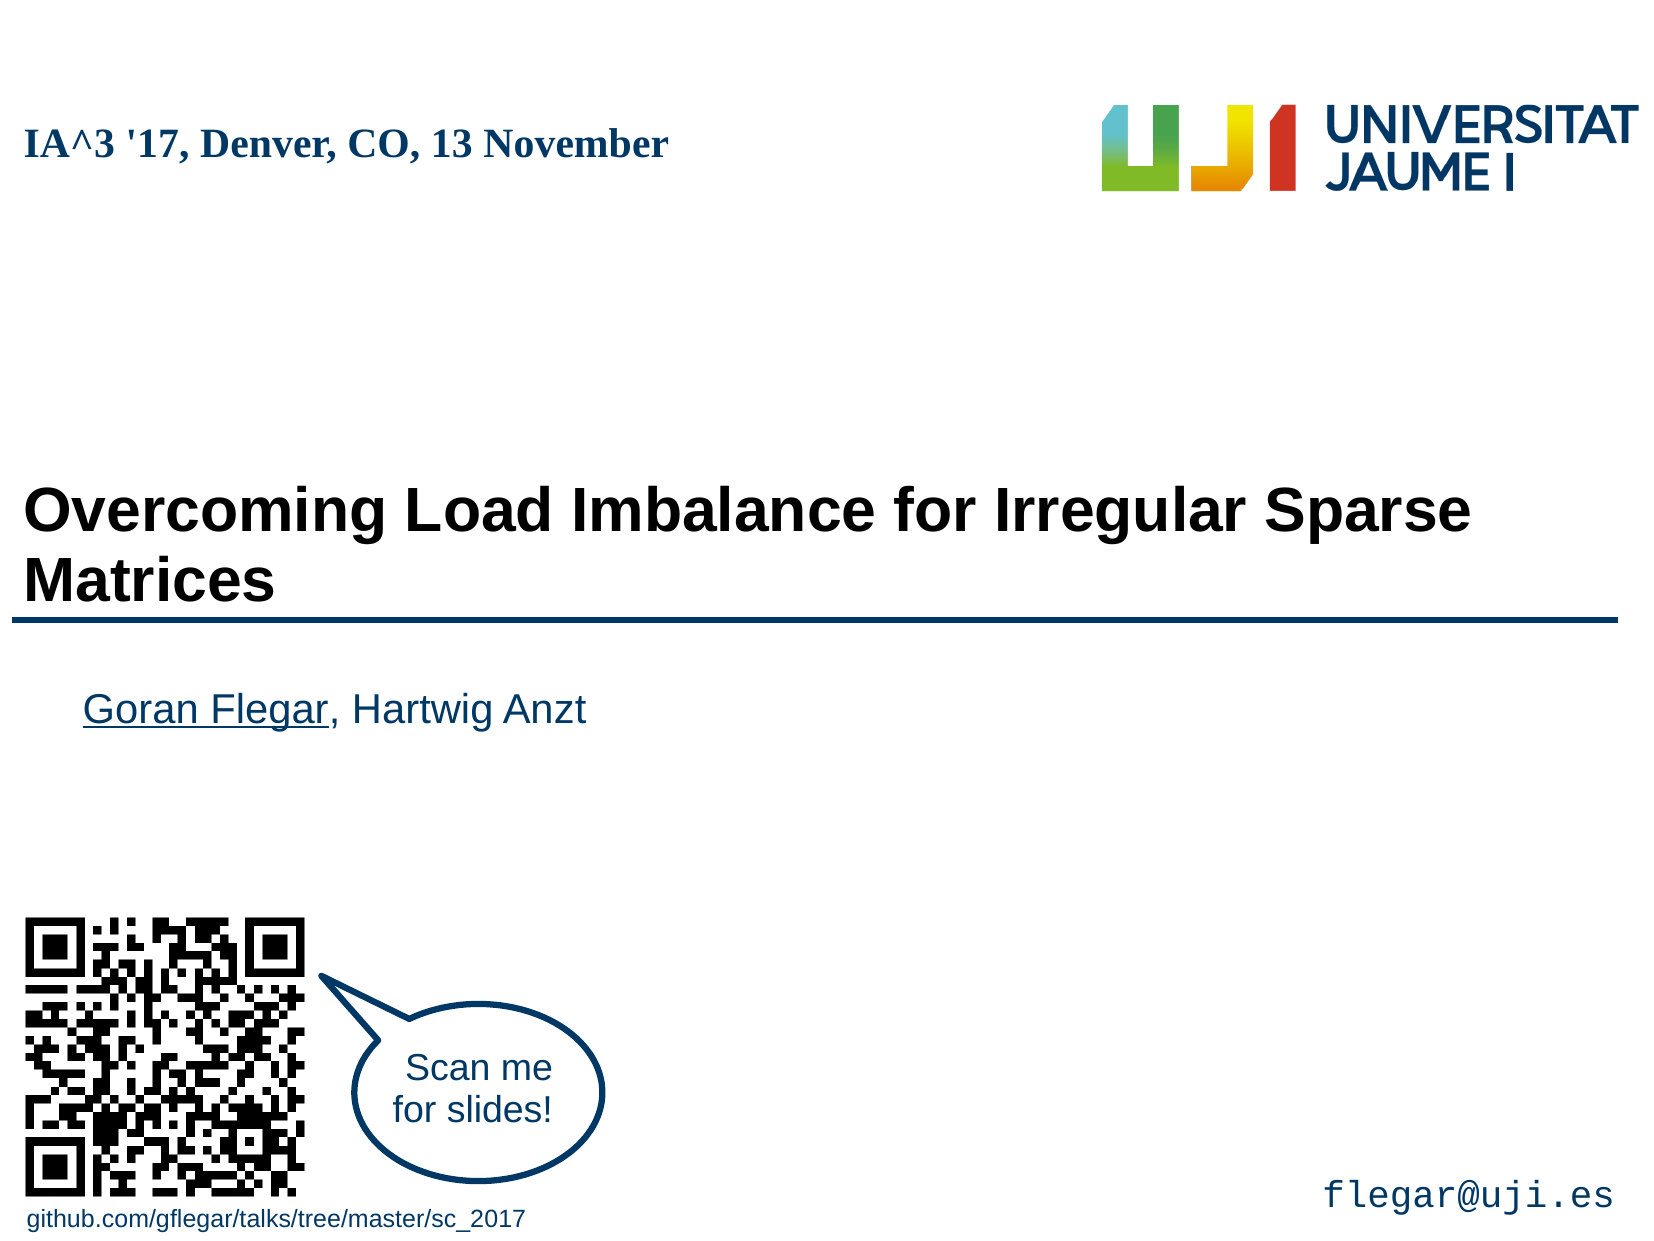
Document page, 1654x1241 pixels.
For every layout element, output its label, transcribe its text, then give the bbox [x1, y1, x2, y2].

text_box Scan me for slides! [377, 1039, 579, 1139]
title Overcoming Load Imbalance for Irregular Sparse Matrices [23, 94, 1619, 615]
text_box github.com/gflegar/talks/tree/master/sc_2017 [11, 1197, 607, 1241]
picture [17, 909, 313, 1205]
picture [1619, 94, 1648, 198]
list Goran Flegar, Hartwig Anzt [82, 685, 1619, 1205]
